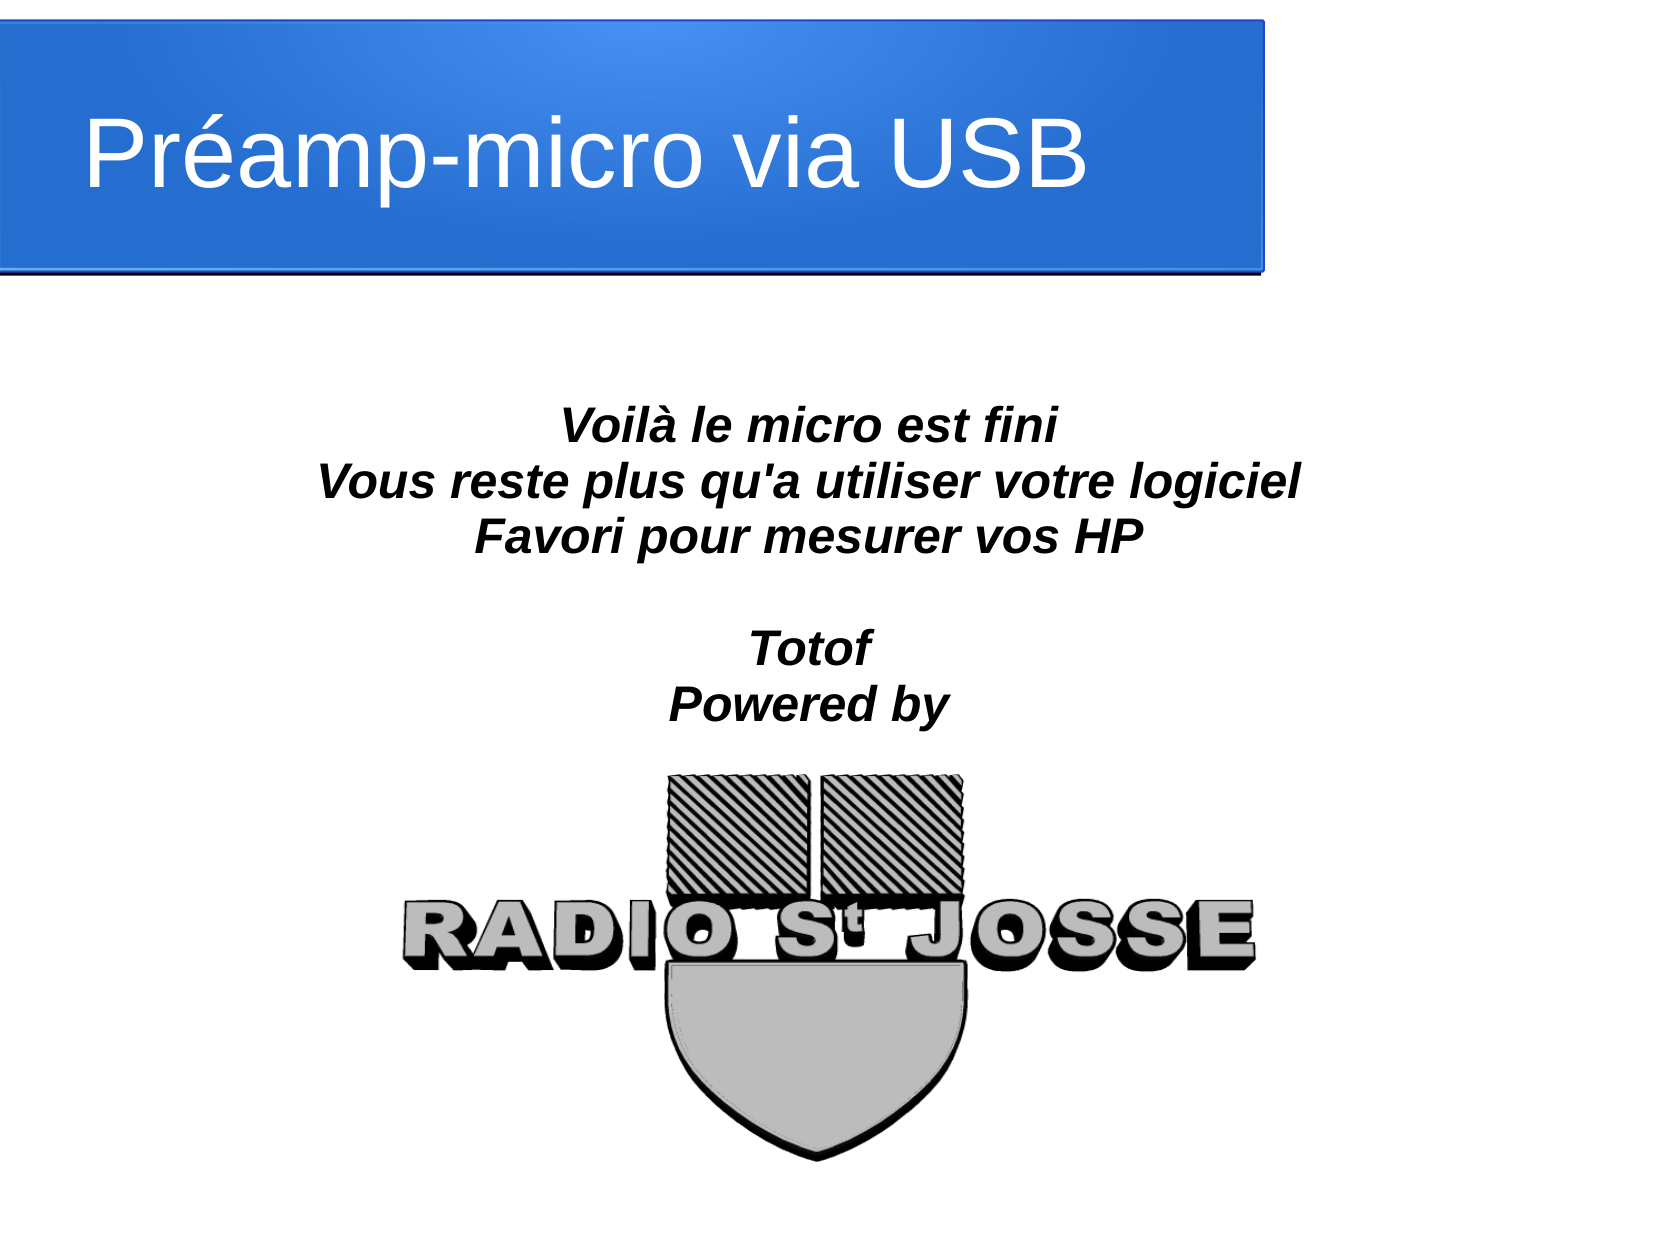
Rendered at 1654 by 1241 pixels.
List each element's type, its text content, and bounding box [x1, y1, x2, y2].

picture [344, 714, 1316, 1223]
text_box Voilà le micro est fini Vous reste plus qu'a utiliser votre logiciel Favori pour mesurer vos HP Totof Powered by [283, 389, 1335, 839]
title Préamp-micro via USB [82, 49, 1250, 257]
